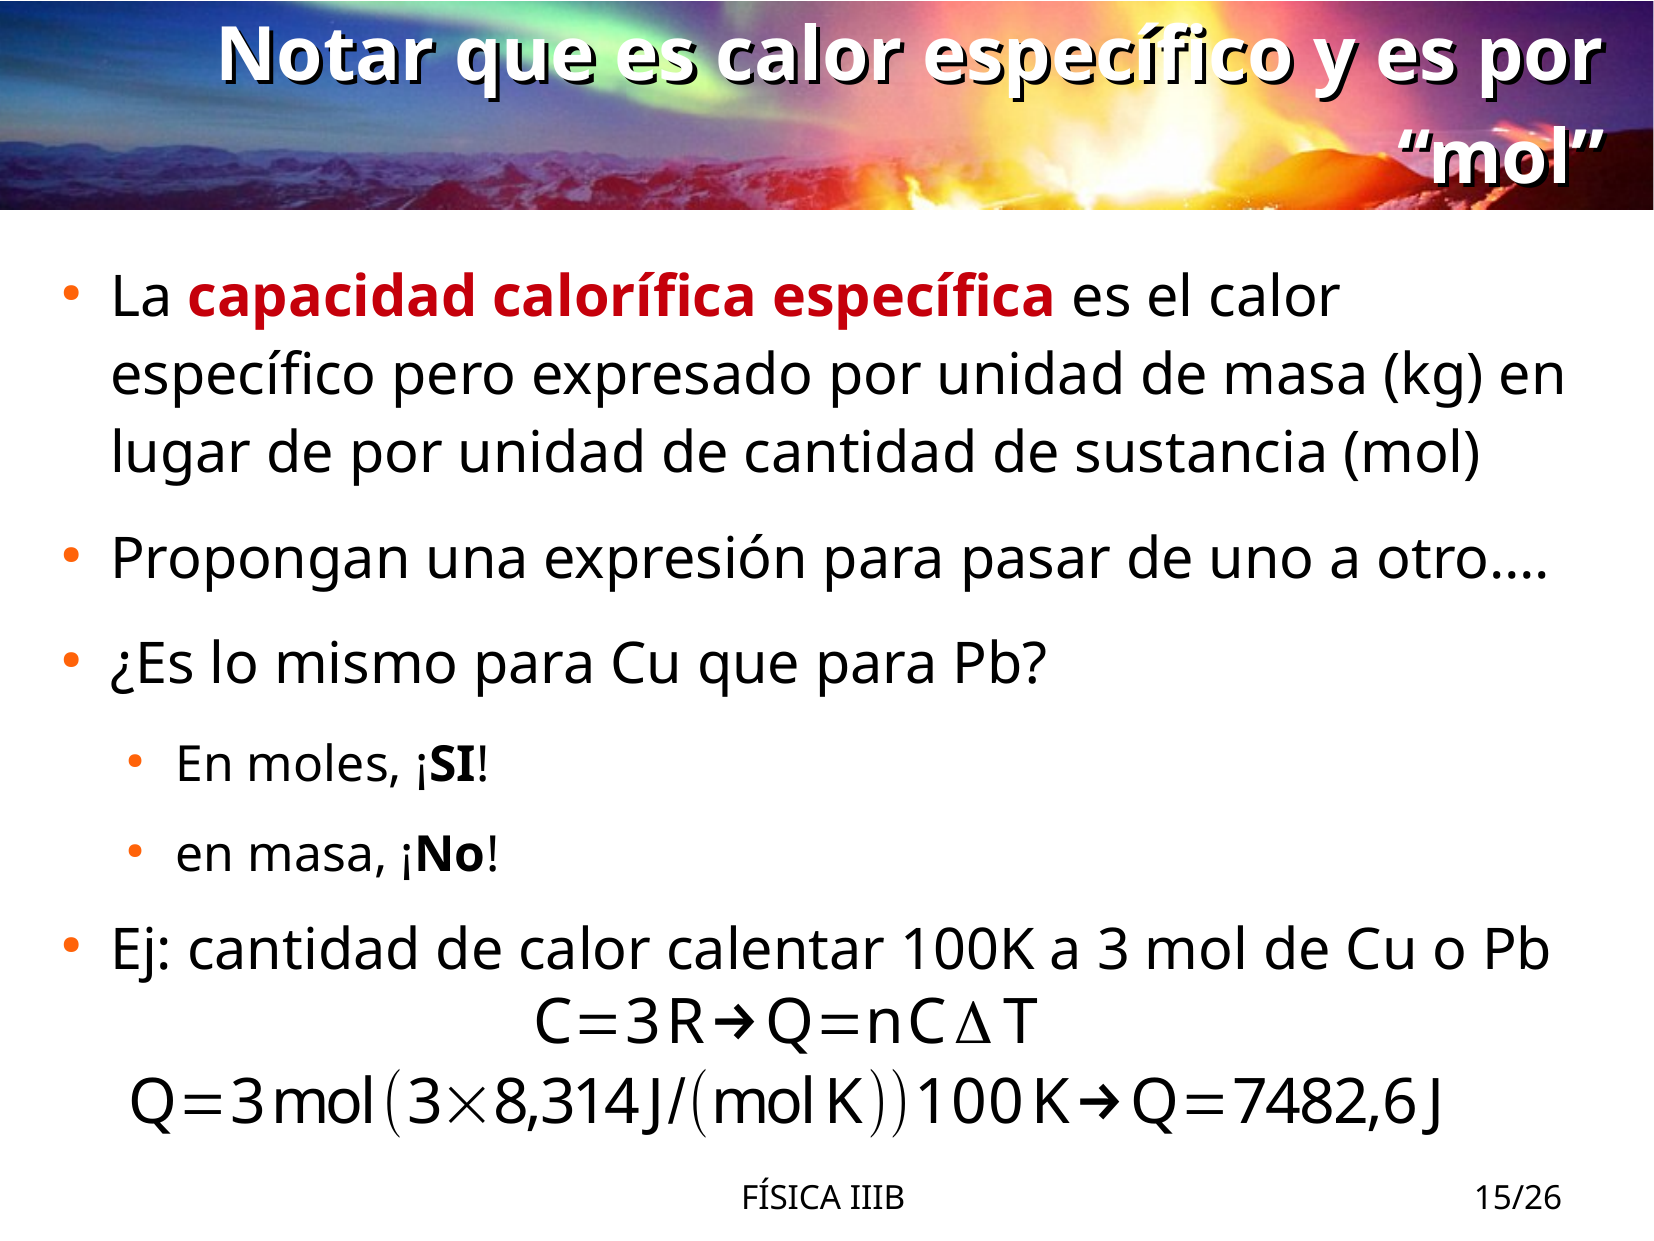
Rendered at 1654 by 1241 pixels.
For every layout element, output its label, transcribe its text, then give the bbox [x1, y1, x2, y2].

chart [122, 983, 1449, 1142]
title Notar que es calor específico y es por “mol” [45, 15, 1606, 191]
list La capacidad calorífica específica es el calor específico pero expresado por unidad de masa (kg) en lugar de por unidad de cantidad de sustancia (mol) Propongan una expresión para pasar de uno a otro…. ¿Es lo mismo para Cu que para Pb? En moles, ¡SI! en masa, ¡No! Ej: cantidad de calor calentar 100K a 3 mol de Cu o Pb [45, 255, 1606, 1156]
picture [0, 1, 1654, 210]
